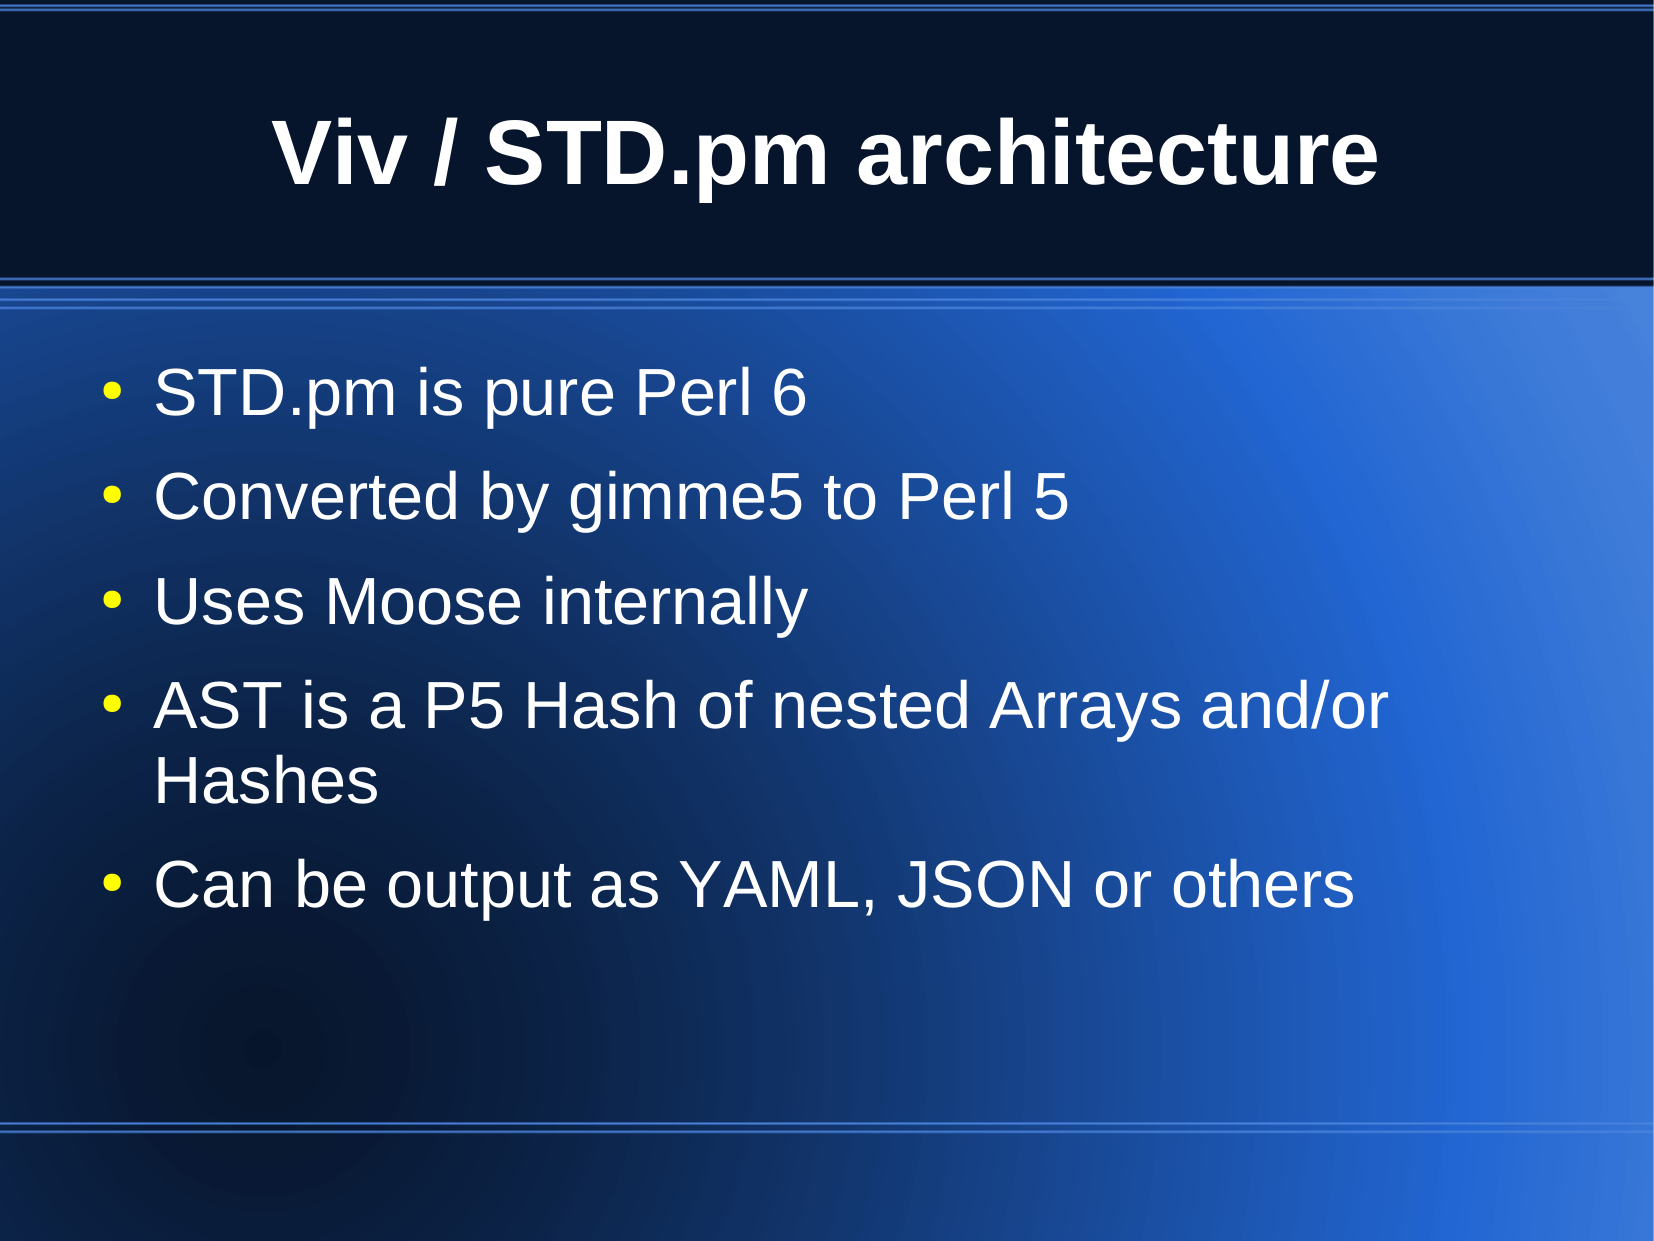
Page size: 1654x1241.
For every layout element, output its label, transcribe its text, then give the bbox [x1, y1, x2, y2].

title Viv / STD.pm architecture [82, 56, 1571, 250]
list STD.pm is pure Perl 6 Converted by gimme5 to Perl 5 Uses Moose internally AST is a P5 Hash of nested Arrays and/or Hashes Can be output as YAML, JSON or others [82, 355, 1571, 1159]
picture [0, 0, 1654, 1241]
